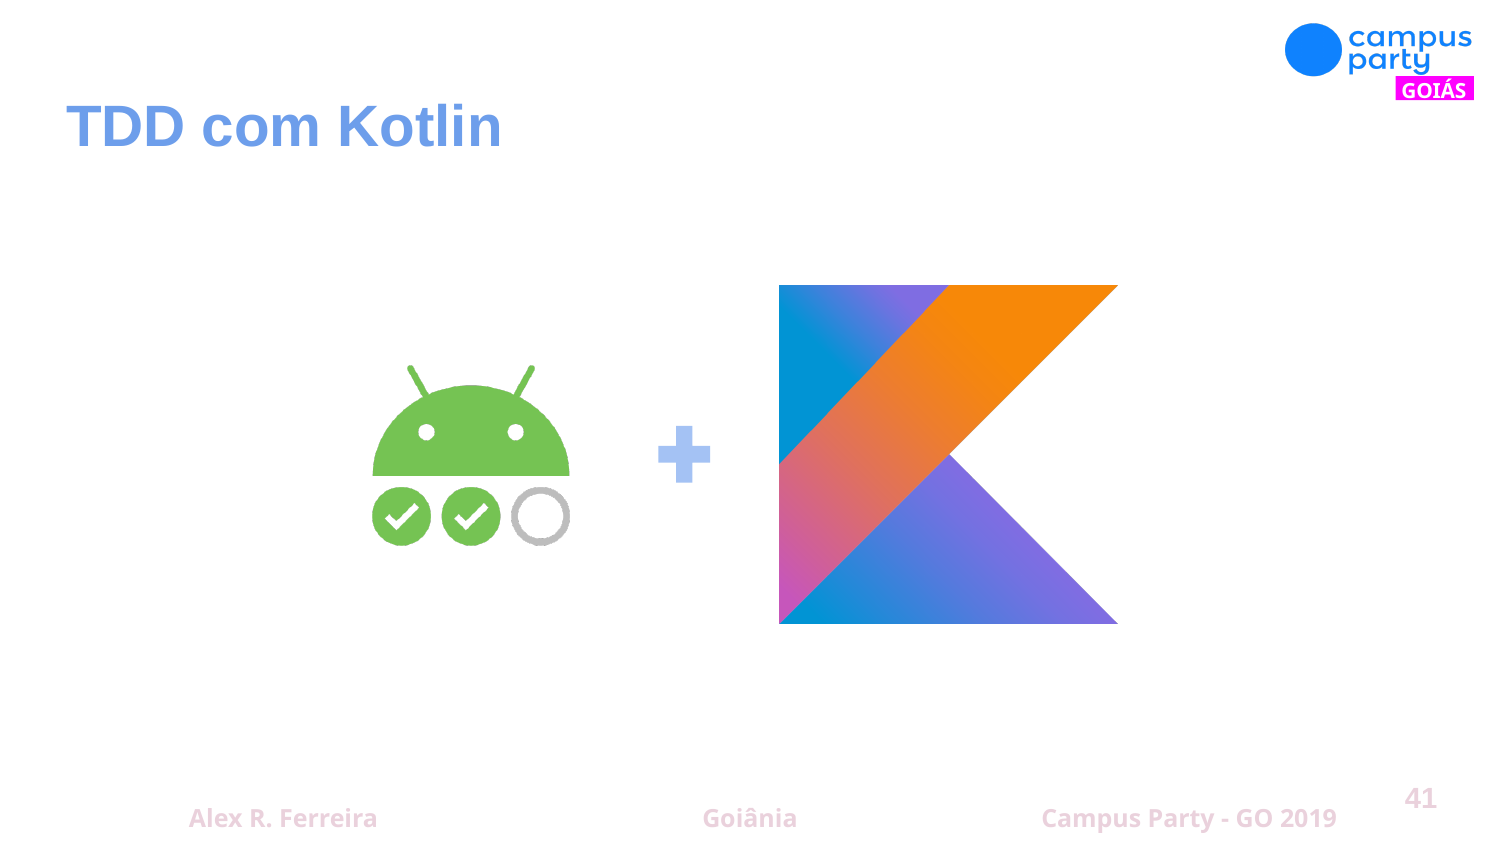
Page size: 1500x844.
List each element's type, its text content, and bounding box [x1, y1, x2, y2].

picture [1280, 18, 1477, 80]
text_box [658, 425, 711, 483]
title TDD com Kotlin [51, 72, 1449, 167]
picture [779, 285, 1118, 624]
picture [336, 329, 605, 580]
slide_number <número> [1389, 764, 1480, 830]
